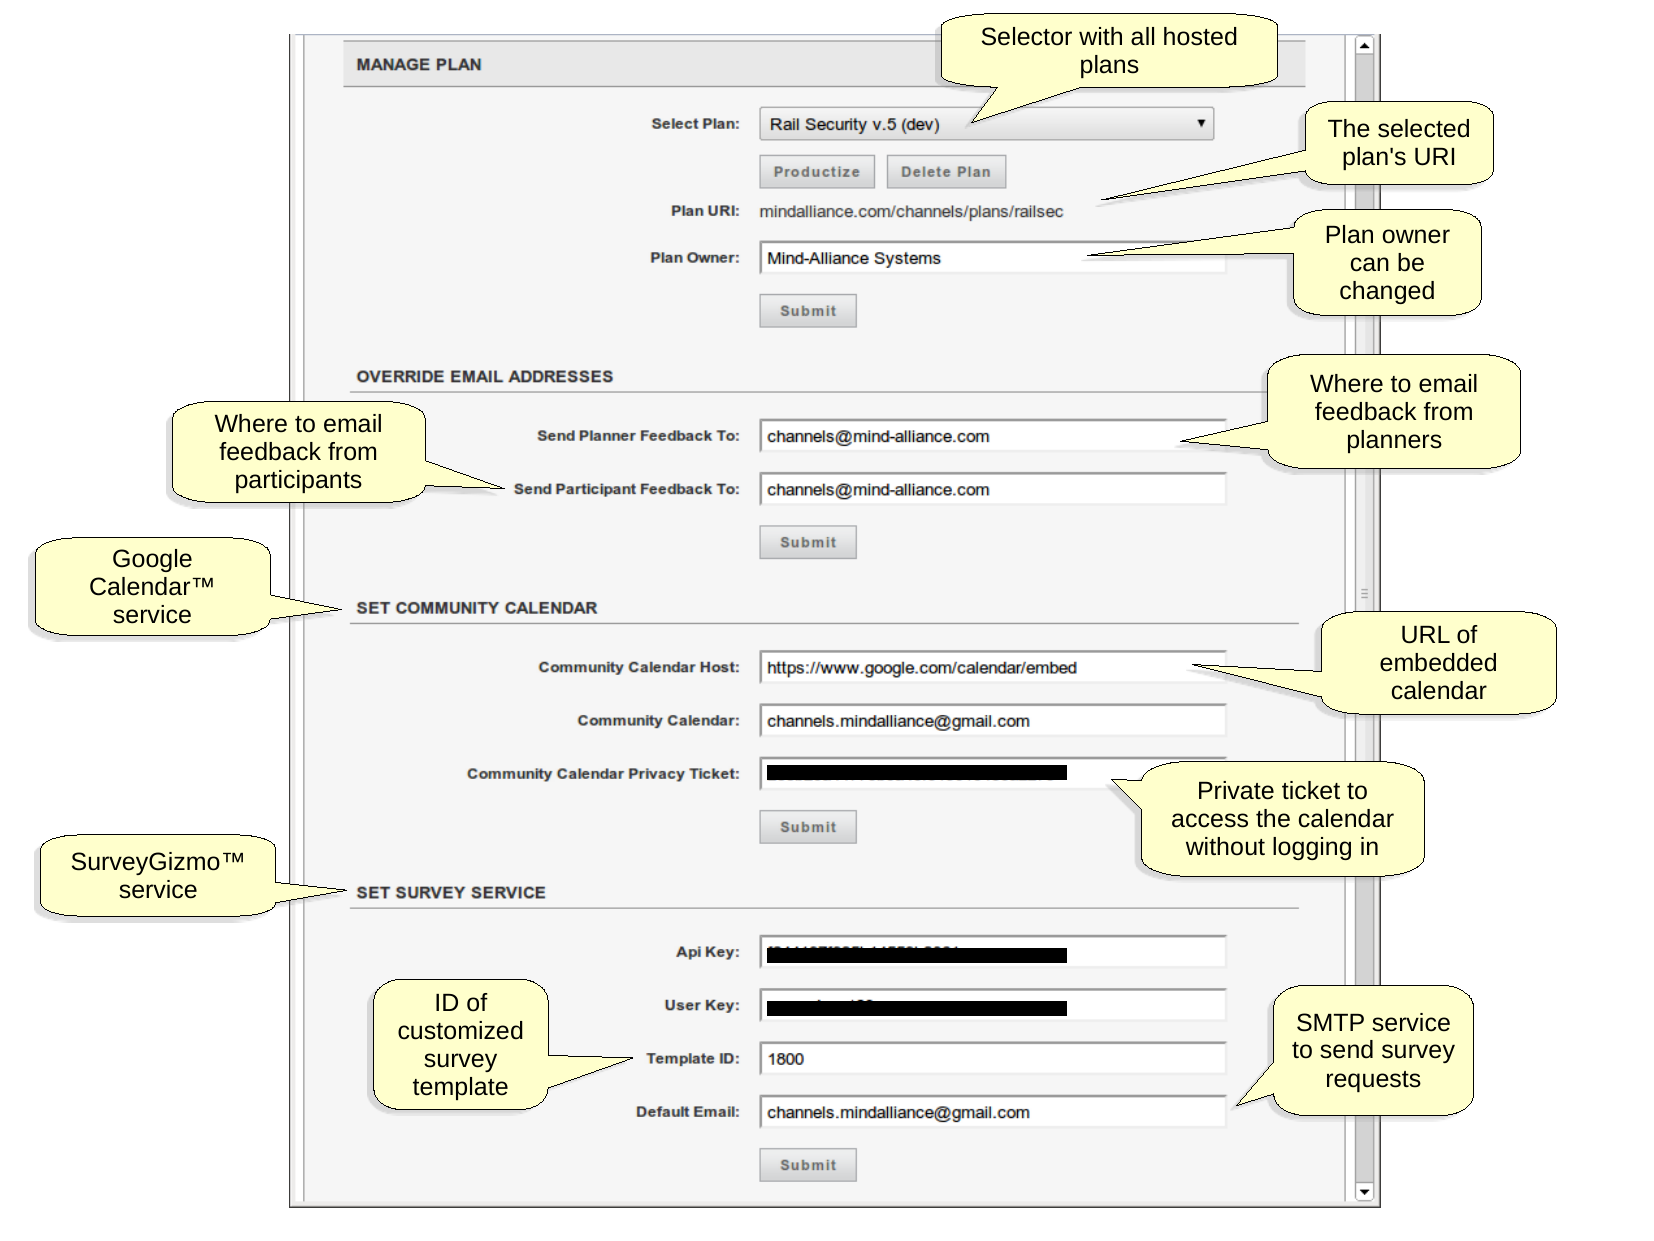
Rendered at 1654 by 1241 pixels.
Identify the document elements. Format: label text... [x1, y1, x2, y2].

text_box The selected plan's URI [1101, 101, 1494, 200]
text_box Google Calendar™ service [35, 537, 342, 636]
text_box Where to email feedback from planners [1180, 354, 1521, 469]
text_box URL of embedded calendar [1192, 611, 1557, 715]
text_box Where to email feedback from participants [172, 401, 505, 503]
text_box Selector with all hosted plans [941, 13, 1278, 123]
text_box Private ticket to access the calendar without logging in [1111, 761, 1425, 877]
text_box SMTP service to send survey requests [1236, 985, 1474, 1116]
text_box [767, 948, 1067, 963]
text_box SurveyGizmo™ service [40, 834, 347, 917]
text_box [767, 1001, 1067, 1016]
text_box Plan owner can be changed [1087, 209, 1482, 316]
text_box [767, 765, 1067, 780]
text_box ID of customized survey template [373, 979, 633, 1110]
picture [289, 34, 1381, 1208]
